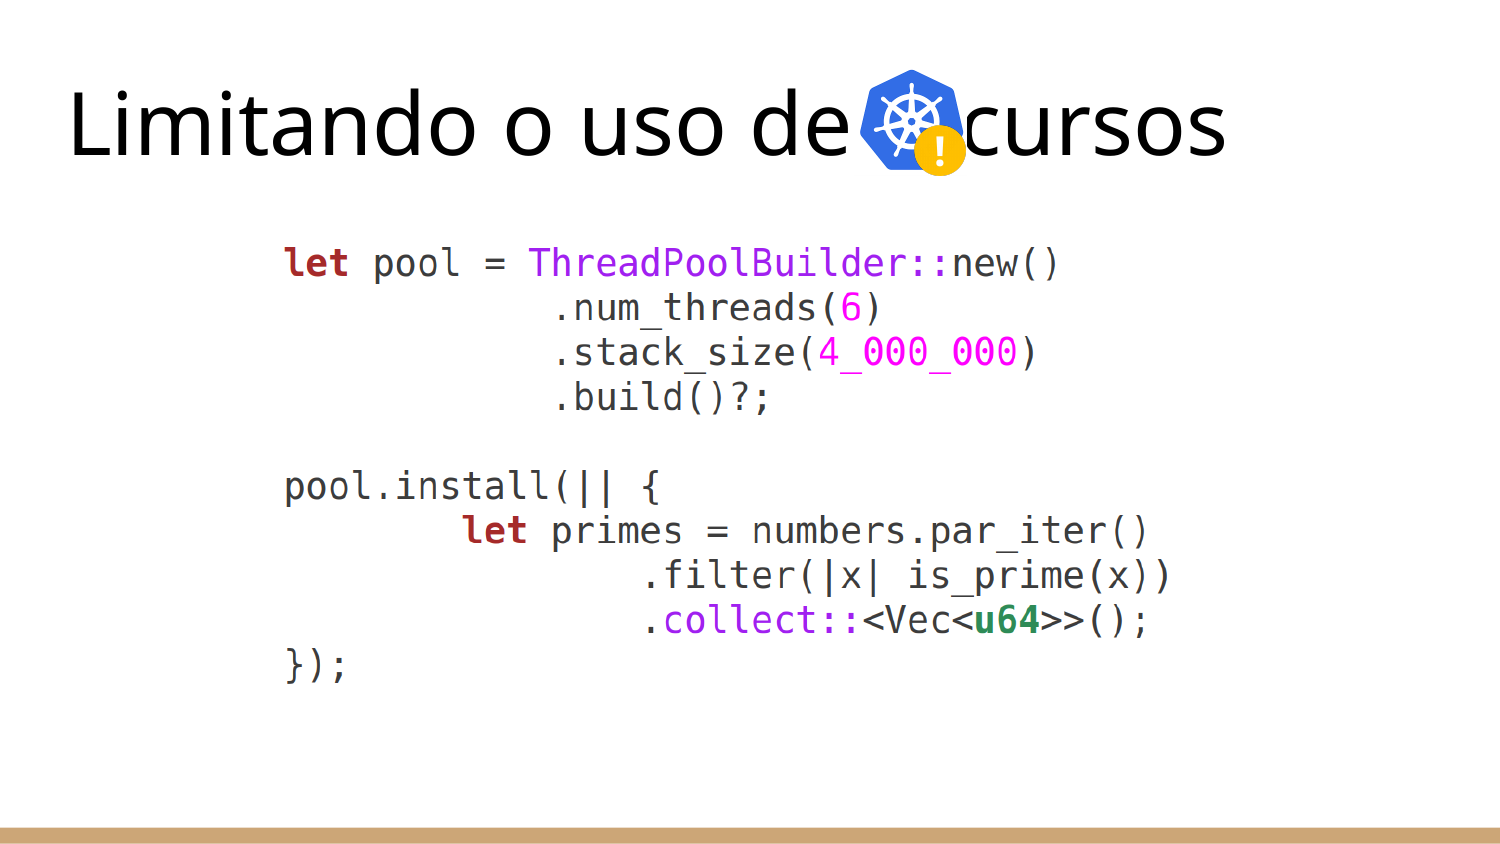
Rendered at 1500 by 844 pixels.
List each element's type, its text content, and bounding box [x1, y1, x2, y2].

picture [281, 240, 1206, 699]
title Limitando o uso de recursos [51, 51, 1449, 189]
picture [854, 64, 967, 176]
